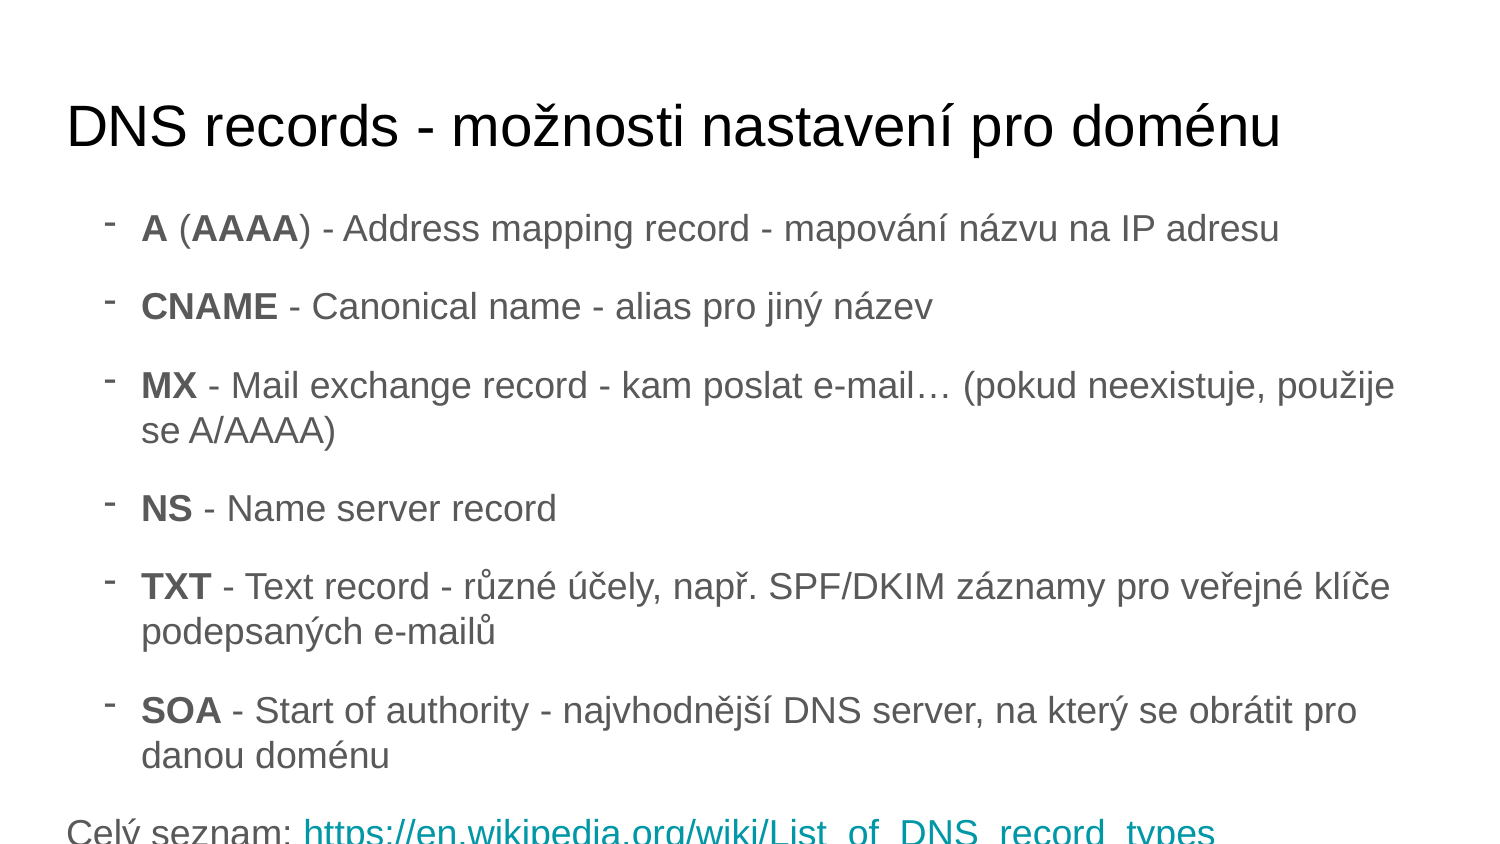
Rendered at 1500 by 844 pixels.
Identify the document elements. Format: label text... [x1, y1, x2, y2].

list A (AAAA) - Address mapping record - mapování názvu na IP adresu CNAME - Canonical name - alias pro jiný název MX - Mail exchange record - kam poslat e-mail… (pokud neexistuje, použije se A/AAAA) NS - Name server record TXT - Text record - různé účely, např. SPF/DKIM záznamy pro veřejné klíče podepsaných e-mailů SOA - Start of authority - najvhodnější DNS server, na který se obrátit pro danou doménu Celý seznam: https://en.wikipedia.org/wiki/List_of_DNS_record_types [51, 189, 1449, 750]
title DNS records - možnosti nastavení pro doménu [51, 72, 1449, 167]
